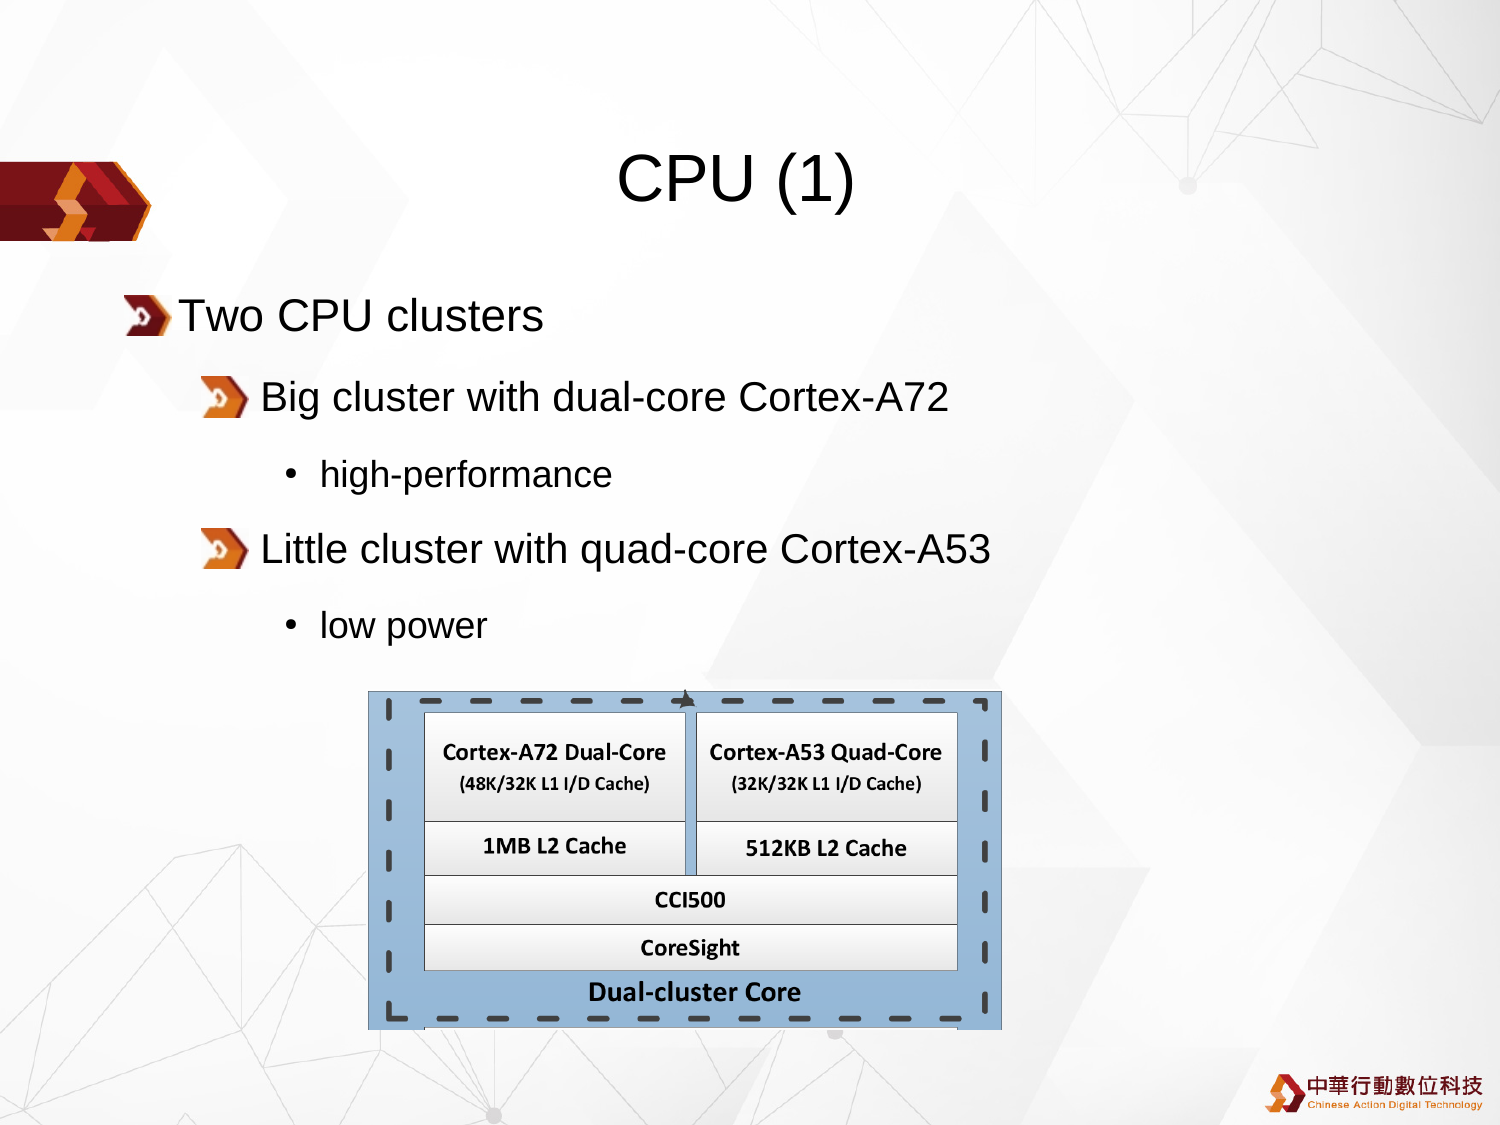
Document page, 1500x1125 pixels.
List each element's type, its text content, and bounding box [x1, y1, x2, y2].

title CPU (1) [107, 101, 1367, 255]
list Two CPU clusters Big cluster with dual-core Cortex-A72 high-performance Little cluster with quad-core Cortex-A53 low power [107, 290, 1425, 943]
picture [0, 0, 1500, 1125]
